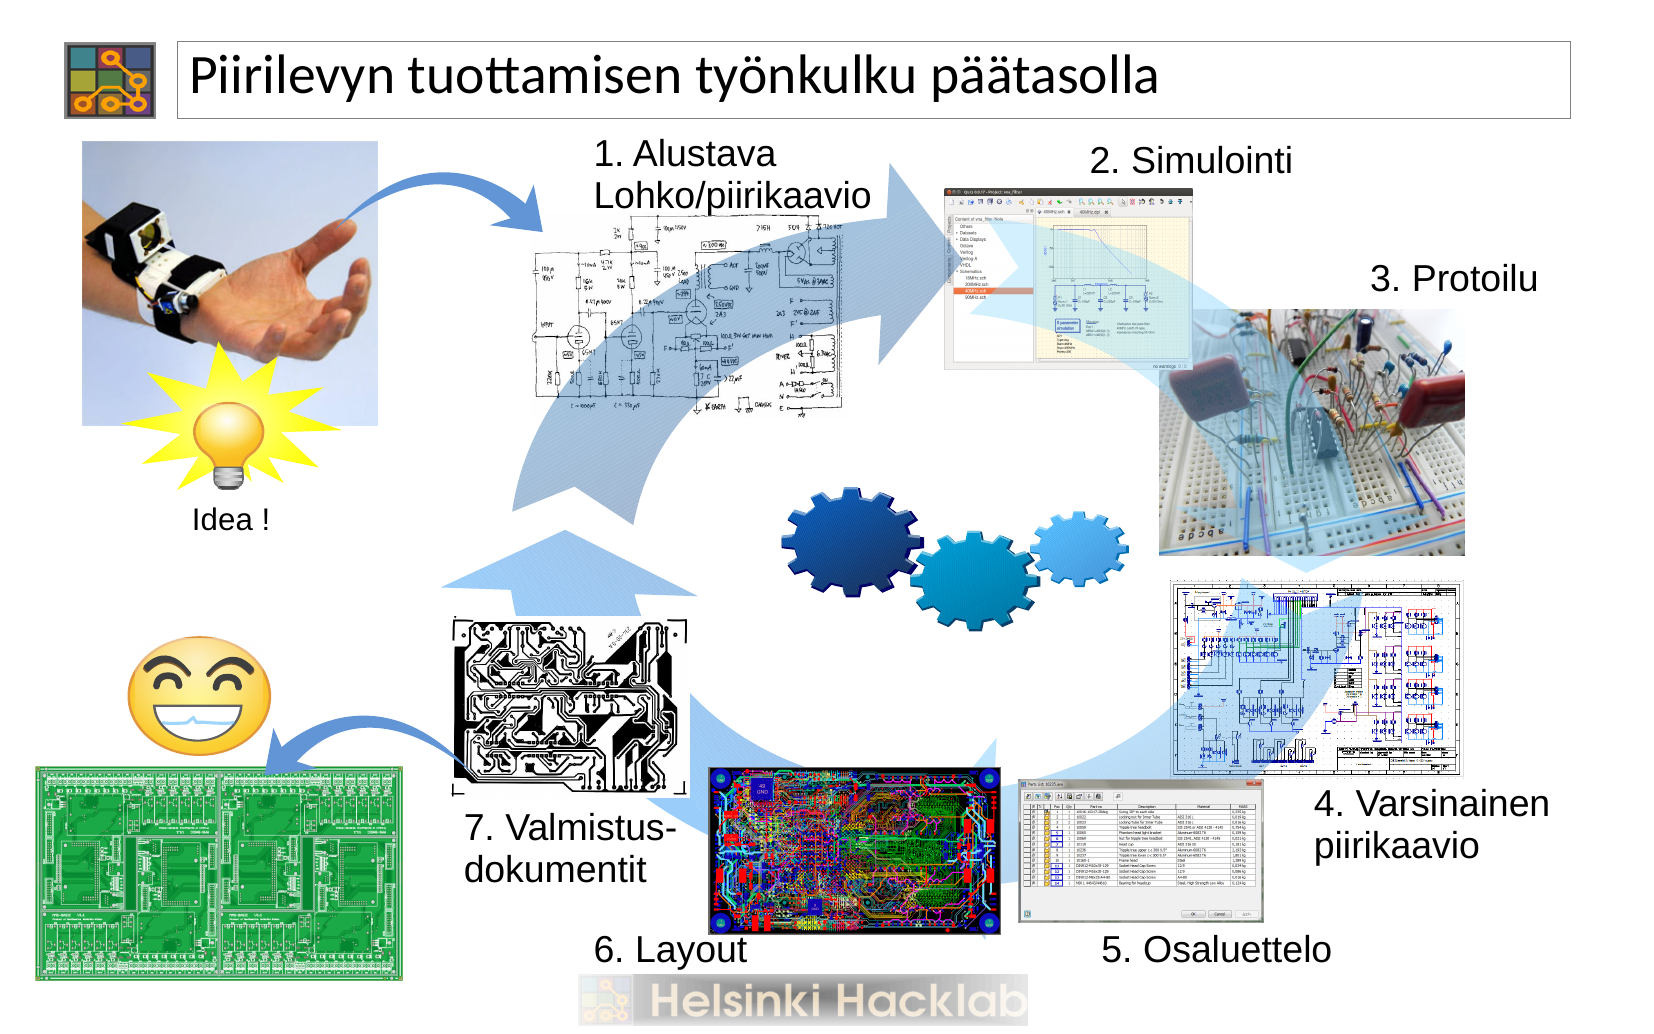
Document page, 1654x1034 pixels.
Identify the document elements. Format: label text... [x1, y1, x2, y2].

text_box 1. Alustava Lohko/piirikaavio [578, 125, 887, 225]
text_box 4. Varsinainen piirikaavio [1299, 775, 1566, 875]
picture [64, 42, 156, 119]
text_box 5. Osaluettelo [1086, 921, 1348, 989]
picture [35, 127, 1465, 981]
text_box 7. Valmistus- dokumentit [449, 798, 693, 898]
text_box 6. Layout [578, 921, 803, 989]
text_box 3. Protoilu [1453, 250, 1554, 308]
title Piirilevyn tuottamisen työnkulku päätasolla [177, 41, 1571, 119]
